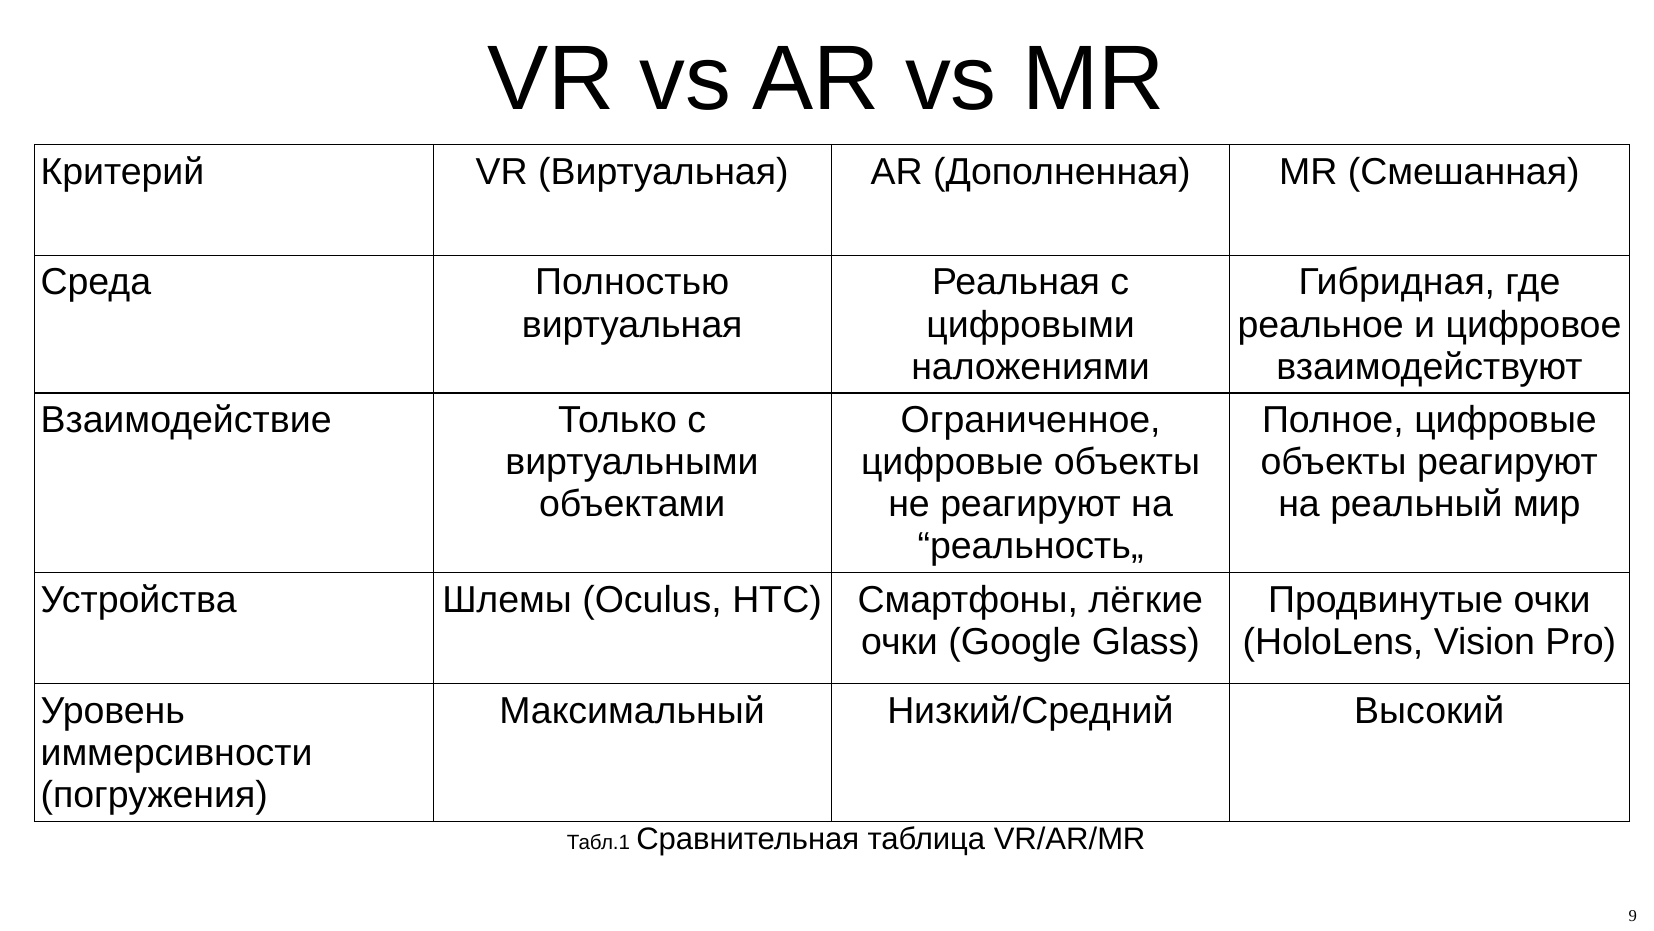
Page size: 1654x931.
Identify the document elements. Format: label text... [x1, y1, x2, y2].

table_cell Только с виртуальными объектами [434, 394, 831, 572]
table_cell Устройства [35, 573, 433, 683]
table_cell Реальная с цифровыми наложениями [832, 256, 1229, 392]
list Табл.1 Сравнительная таблица VR/AR/MR [442, 821, 1211, 881]
table_cell Среда [35, 256, 433, 392]
table_cell Низкий/Средний [832, 684, 1229, 821]
table_cell Смартфоны, лёгкие очки (Google Glass) [832, 573, 1229, 683]
table_cell Взаимодействие [35, 394, 433, 572]
table_cell Шлемы (Oculus, HTC) [434, 573, 831, 683]
table_cell Полное, цифровые объекты реагируют на реальный мир [1230, 394, 1629, 572]
table_cell Высокий [1230, 684, 1629, 821]
table_cell Максимальный [434, 684, 831, 821]
title VR vs AR vs MR [82, 0, 1571, 144]
table_cell Уровень иммерсивности (погружения) [35, 684, 433, 821]
table_cell Гибридная, где реальное и цифровое взаимодействуют [1230, 256, 1629, 392]
table_cell Ограниченное, цифровые объекты не реагируют на “реальность„ [832, 394, 1229, 572]
table_header VR (Виртуальная) [434, 145, 831, 255]
title 9 [1612, 900, 1654, 931]
table_cell Полностью виртуальная [434, 256, 831, 392]
table_header Критерий [35, 145, 433, 255]
table_cell Продвинутые очки (HoloLens, Vision Pro) [1230, 573, 1629, 683]
table_header AR (Дополненная) [832, 145, 1229, 255]
table_header MR (Смешанная) [1230, 145, 1629, 255]
